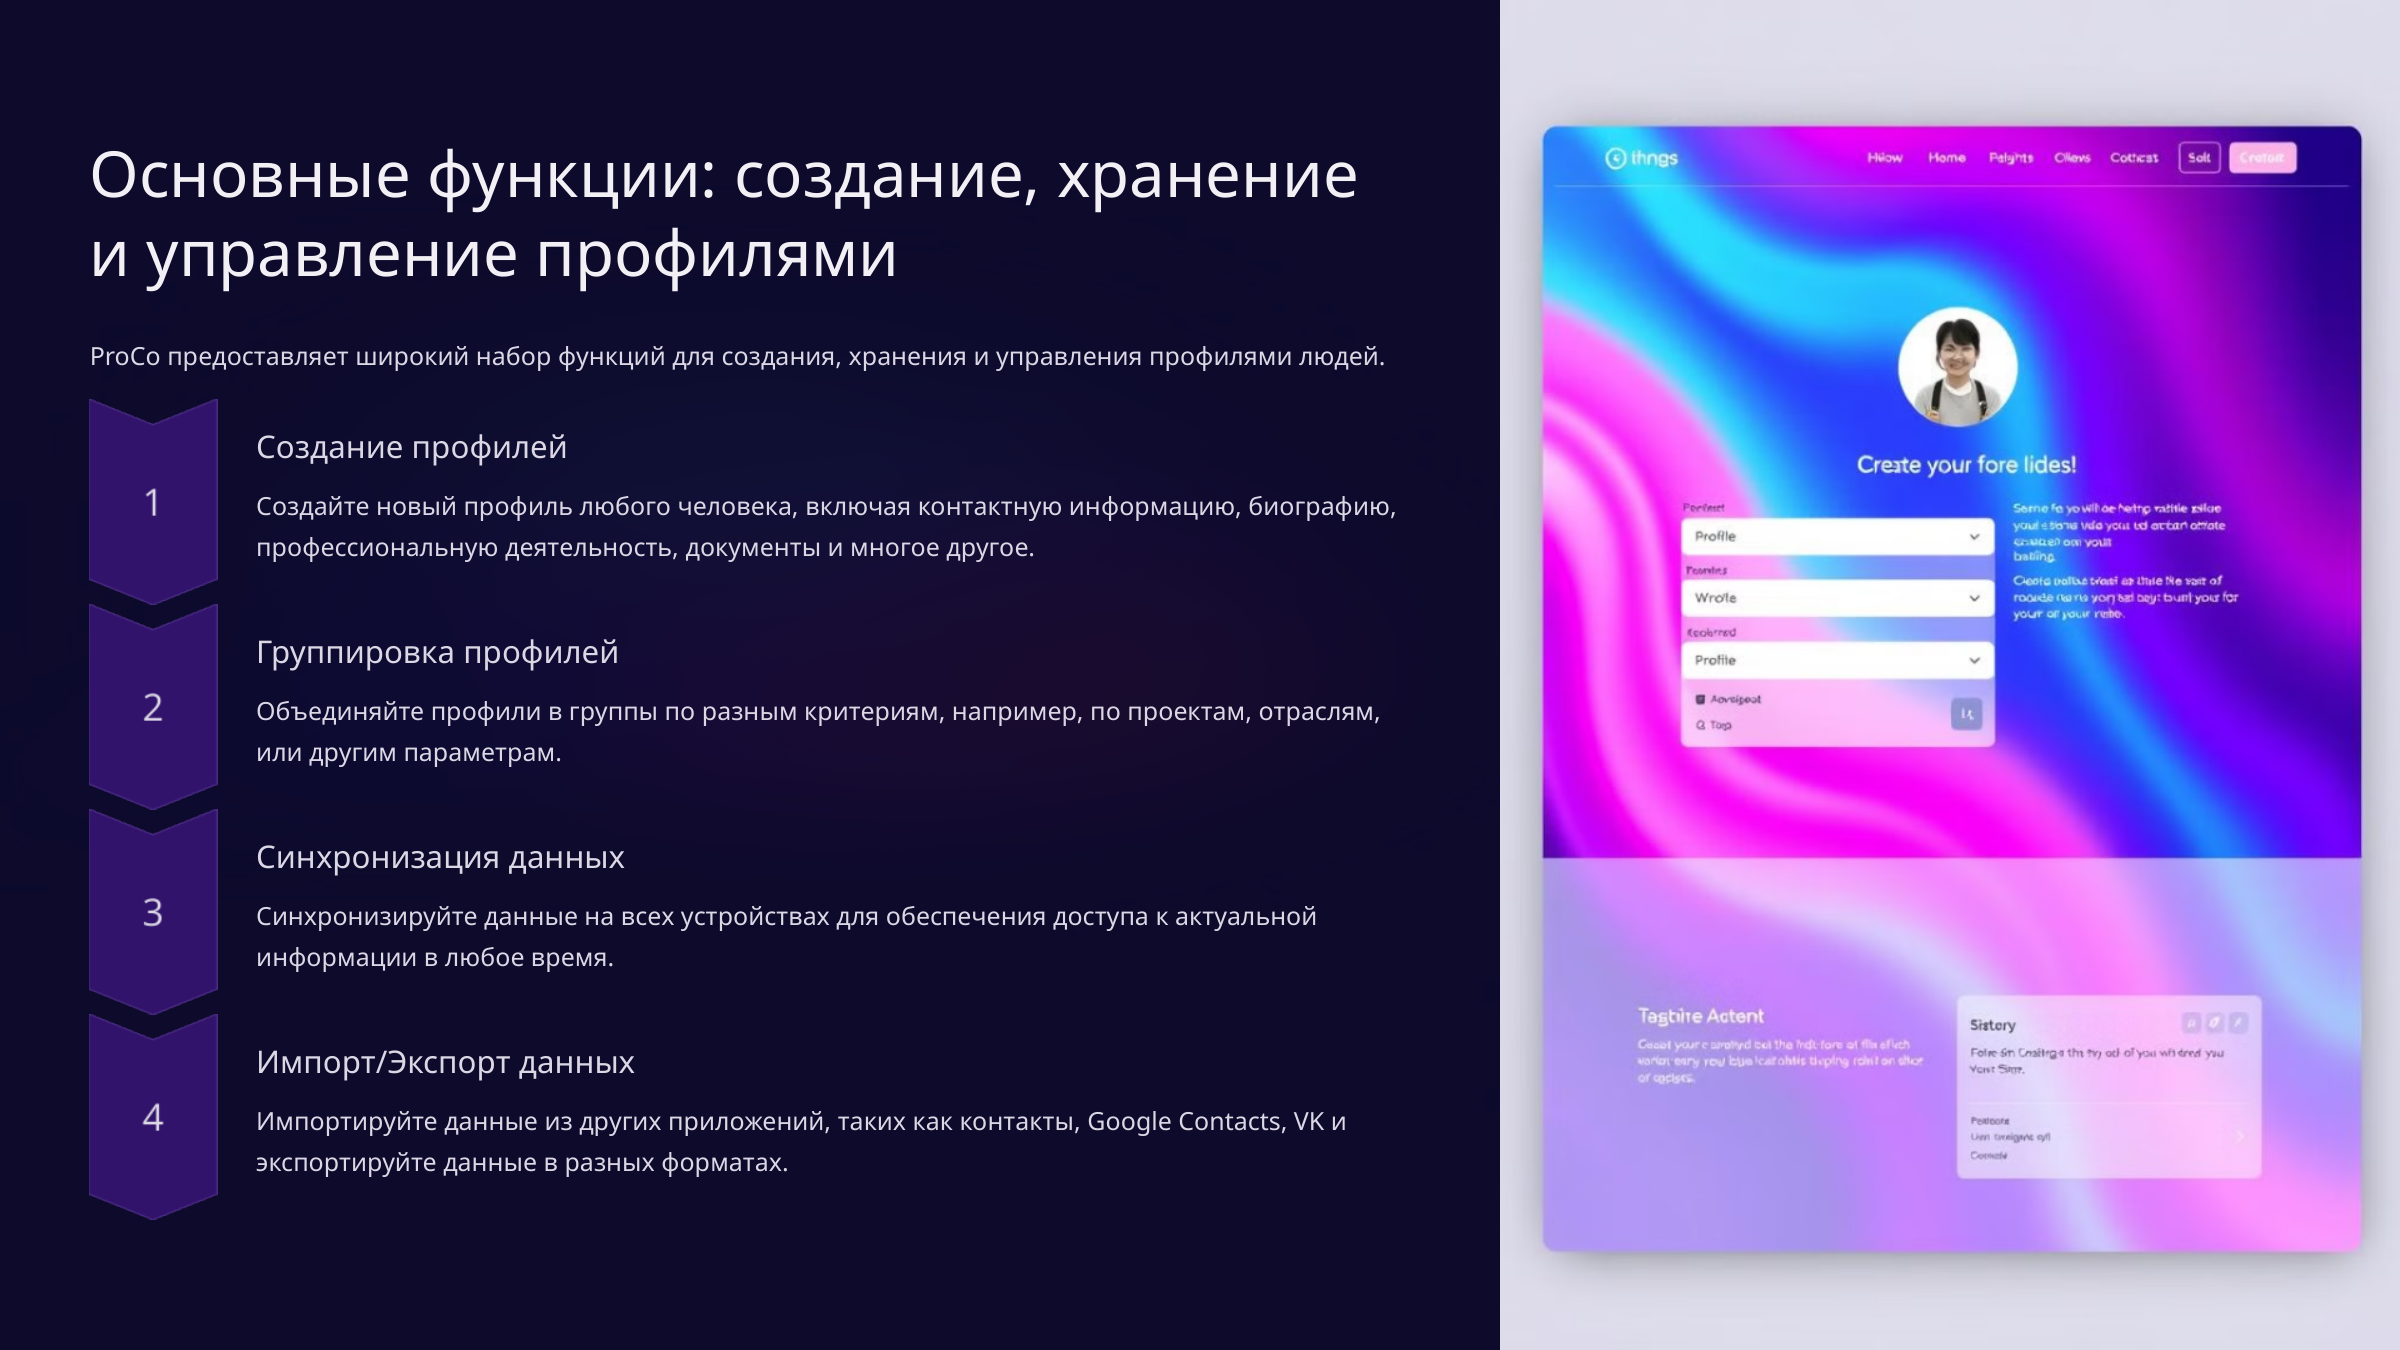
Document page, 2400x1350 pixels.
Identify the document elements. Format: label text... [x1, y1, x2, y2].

text_box Объединяйте профили в группы по разным критериям, например, по проектам, отраслям, или другим параметрам. [256, 685, 1411, 768]
picture [1500, 0, 2400, 1350]
text_box Основные функции: создание, хранение и управление профилями [89, 130, 1411, 291]
text_box Создание профилей [256, 424, 601, 465]
text_box Импорт/Экспорт данных [256, 1039, 668, 1080]
text_box Импортируйте данные из других приложений, таких как контакты, Google Contacts, VK и экспортируйте данные в разных форматах. [256, 1095, 1411, 1178]
picture [89, 399, 218, 1220]
text_box ProCo предоставляет широкий набор функций для создания, хранения и управления профилями людей. [89, 329, 1411, 371]
text_box Создайте новый профиль любого человека, включая контактную информацию, биографию, профессиональную деятельность, документы и многое другое. [256, 480, 1411, 563]
text_box Синхронизируйте данные на всех устройствах для обеспечения доступа к актуальной информации в любое время. [256, 890, 1411, 973]
text_box Группировка профилей [256, 629, 656, 670]
text_box Синхронизация данных [256, 834, 658, 875]
